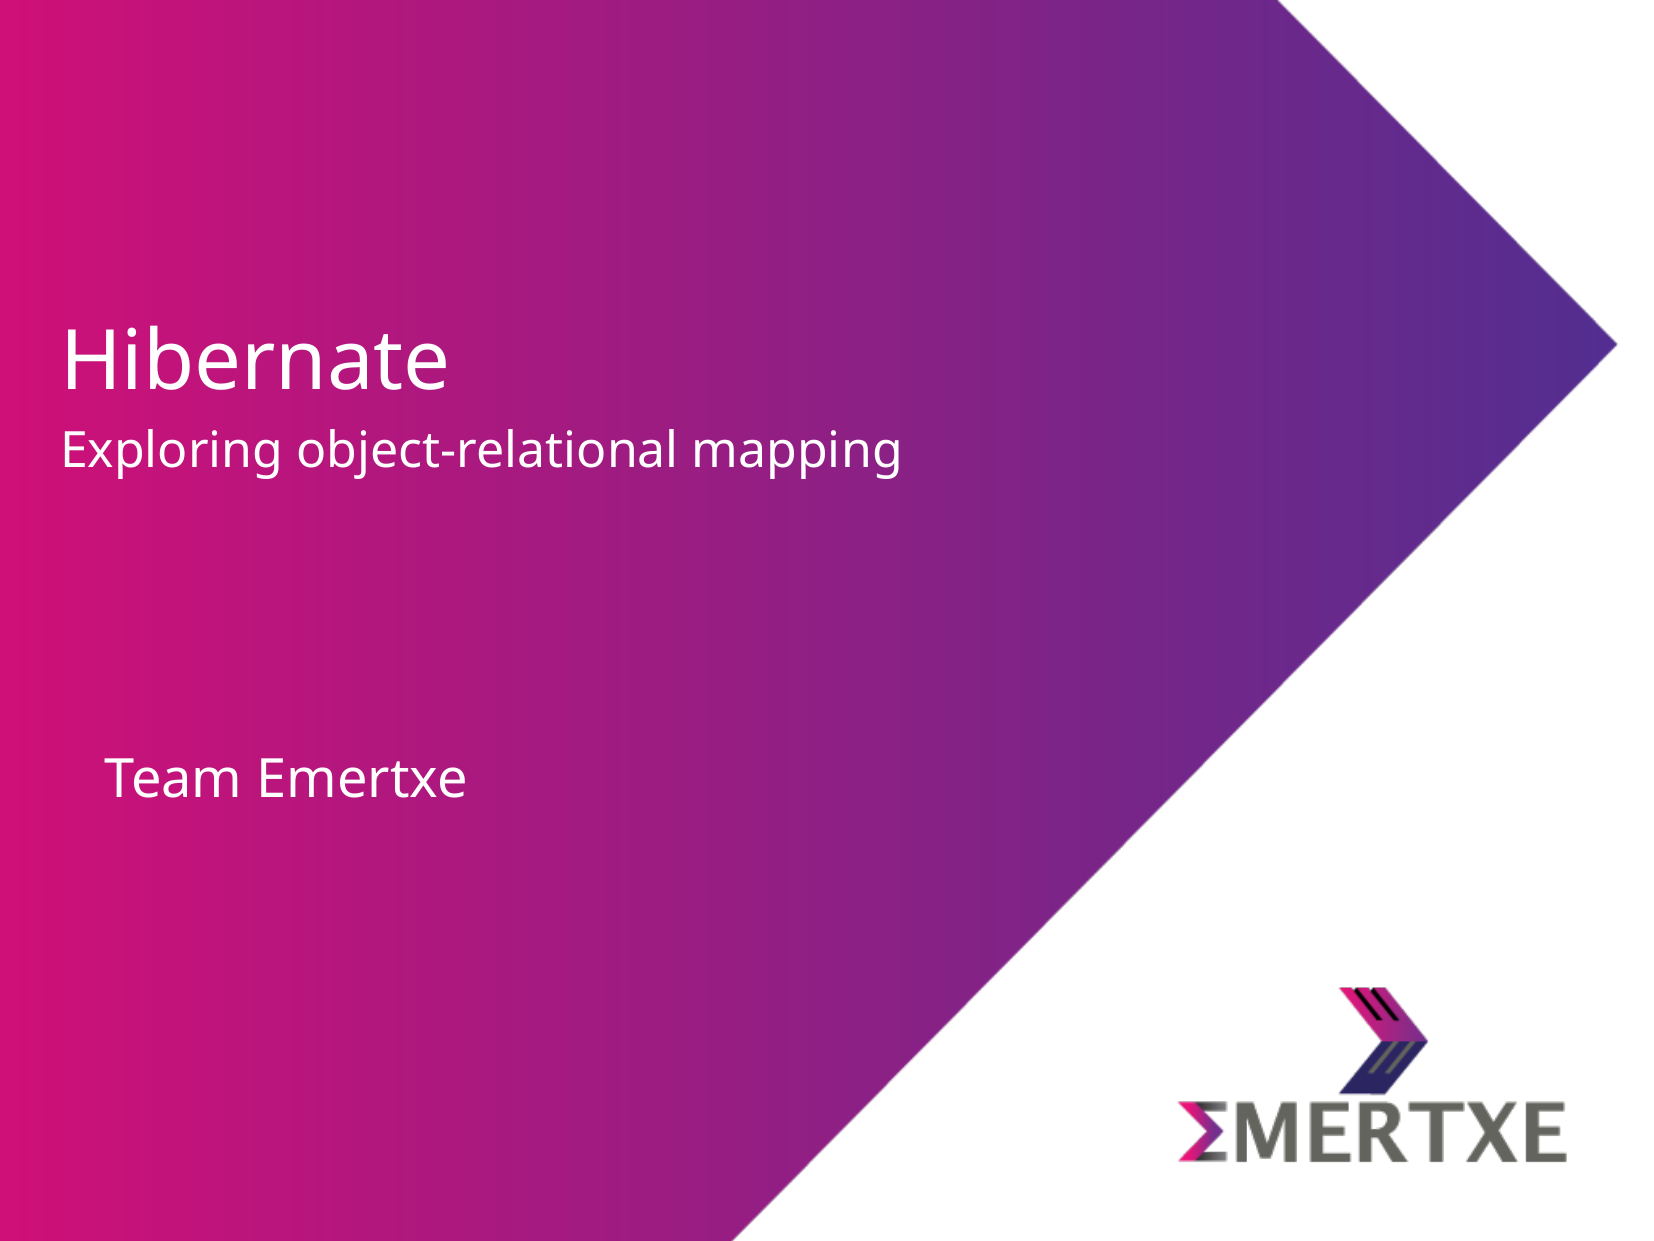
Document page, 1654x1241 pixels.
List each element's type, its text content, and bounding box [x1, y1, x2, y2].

picture [0, 0, 1654, 1241]
title Hibernate Exploring object-relational mapping [60, 287, 1549, 496]
